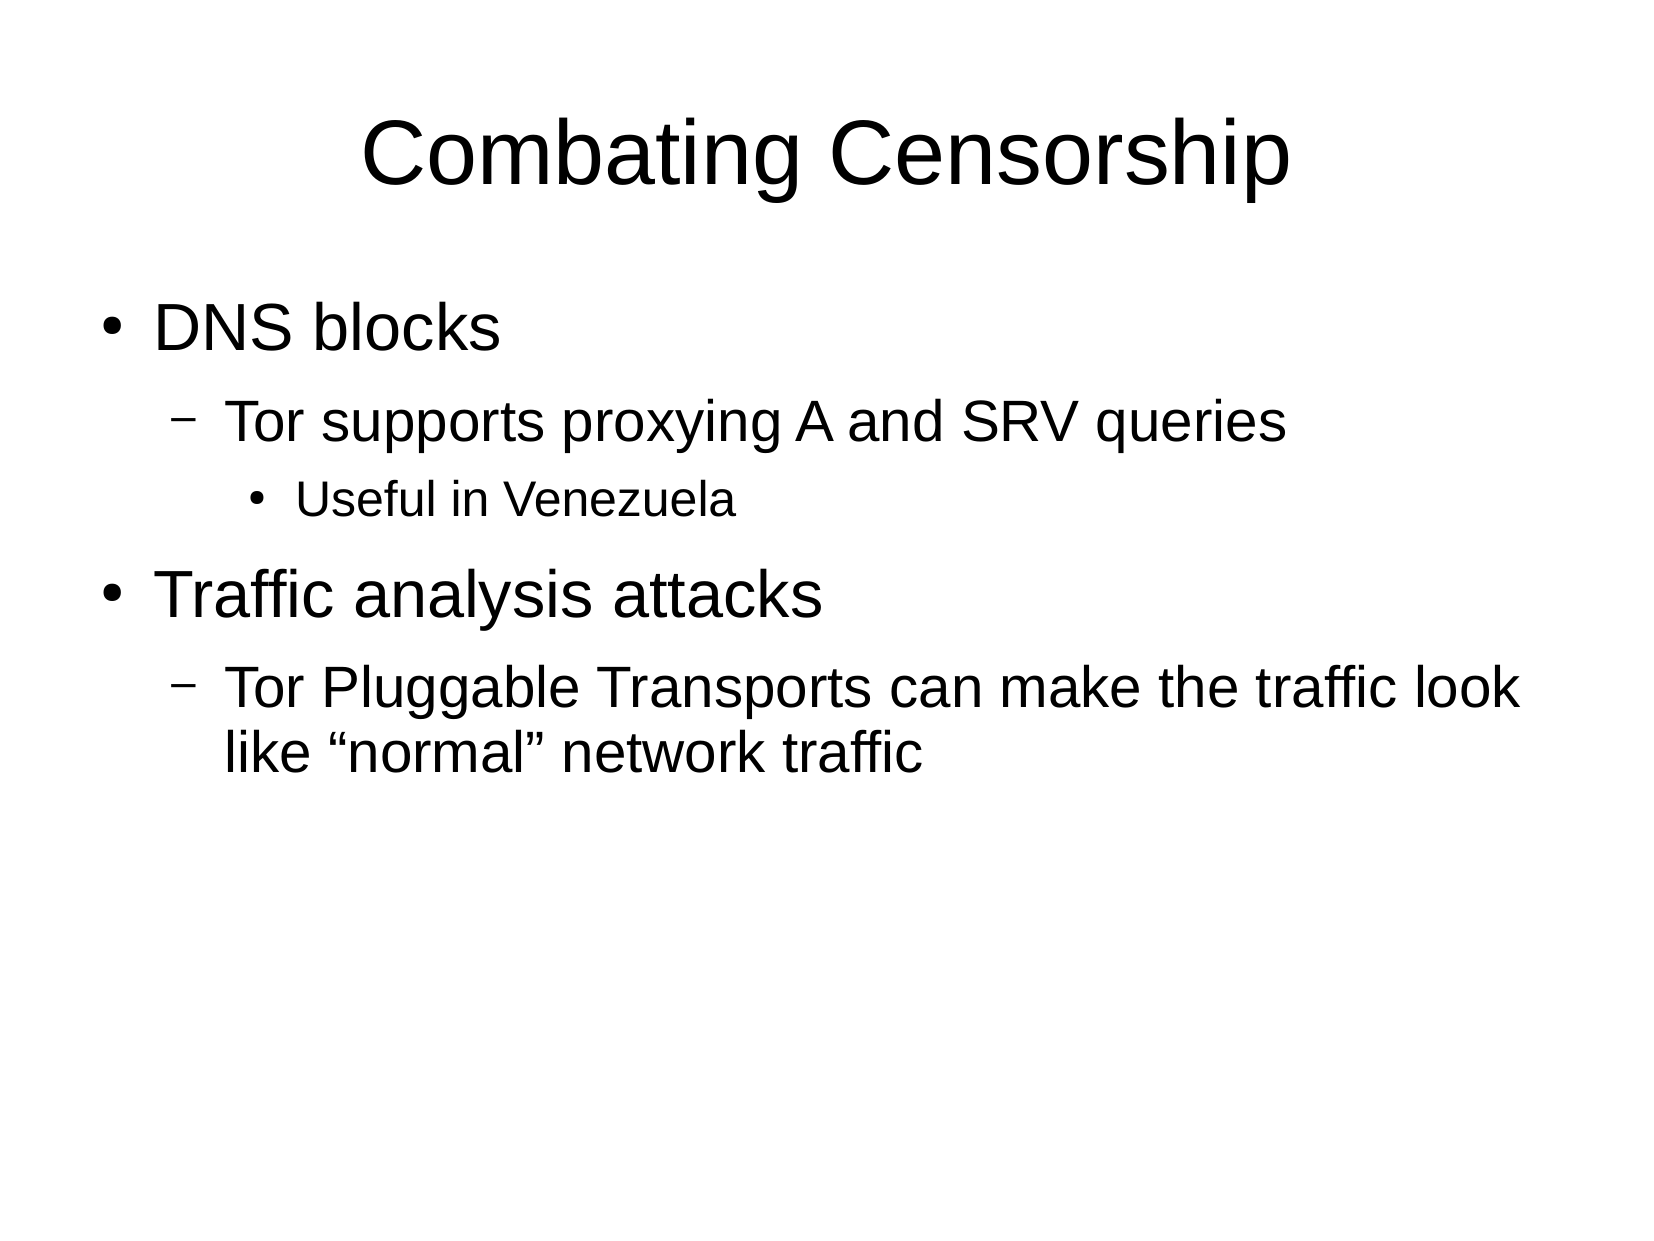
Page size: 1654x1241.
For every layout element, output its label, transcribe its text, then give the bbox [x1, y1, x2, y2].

list DNS blocks Tor supports proxying A and SRV queries Useful in Venezuela Traffic analysis attacks Tor Pluggable Transports can make the traffic look like “normal” network traffic [82, 290, 1571, 1010]
title Combating Censorship [82, 49, 1571, 257]
